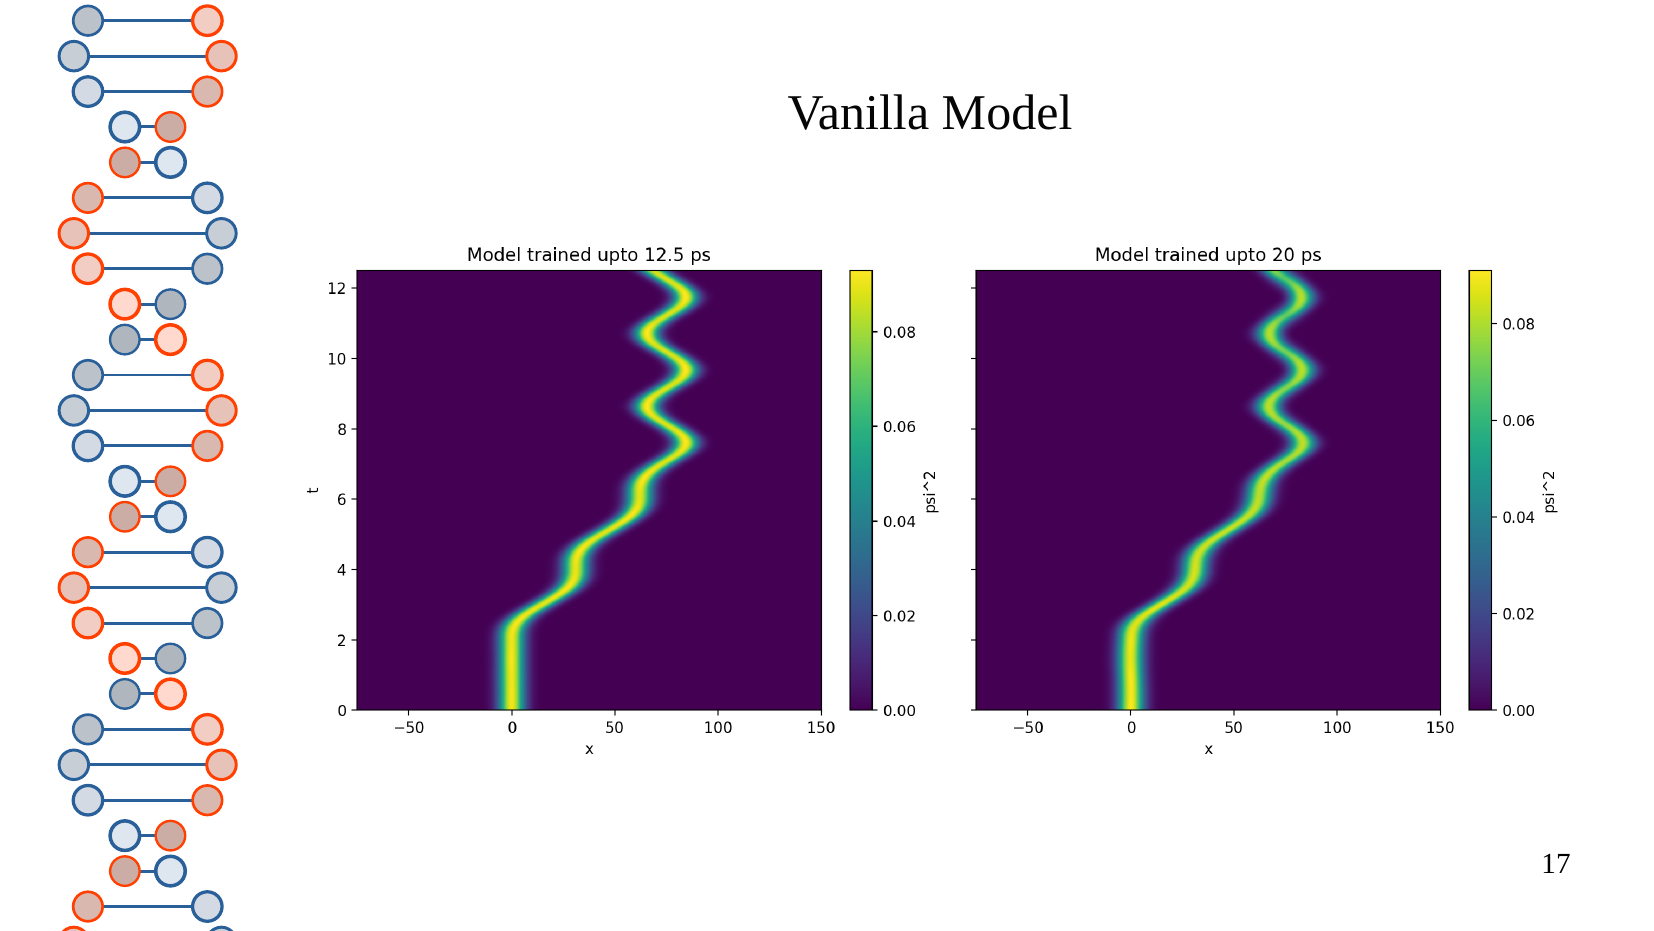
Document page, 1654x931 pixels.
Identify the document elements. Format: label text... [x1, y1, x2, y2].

picture [295, 236, 1567, 768]
title Vanilla Model [265, 35, 1595, 189]
